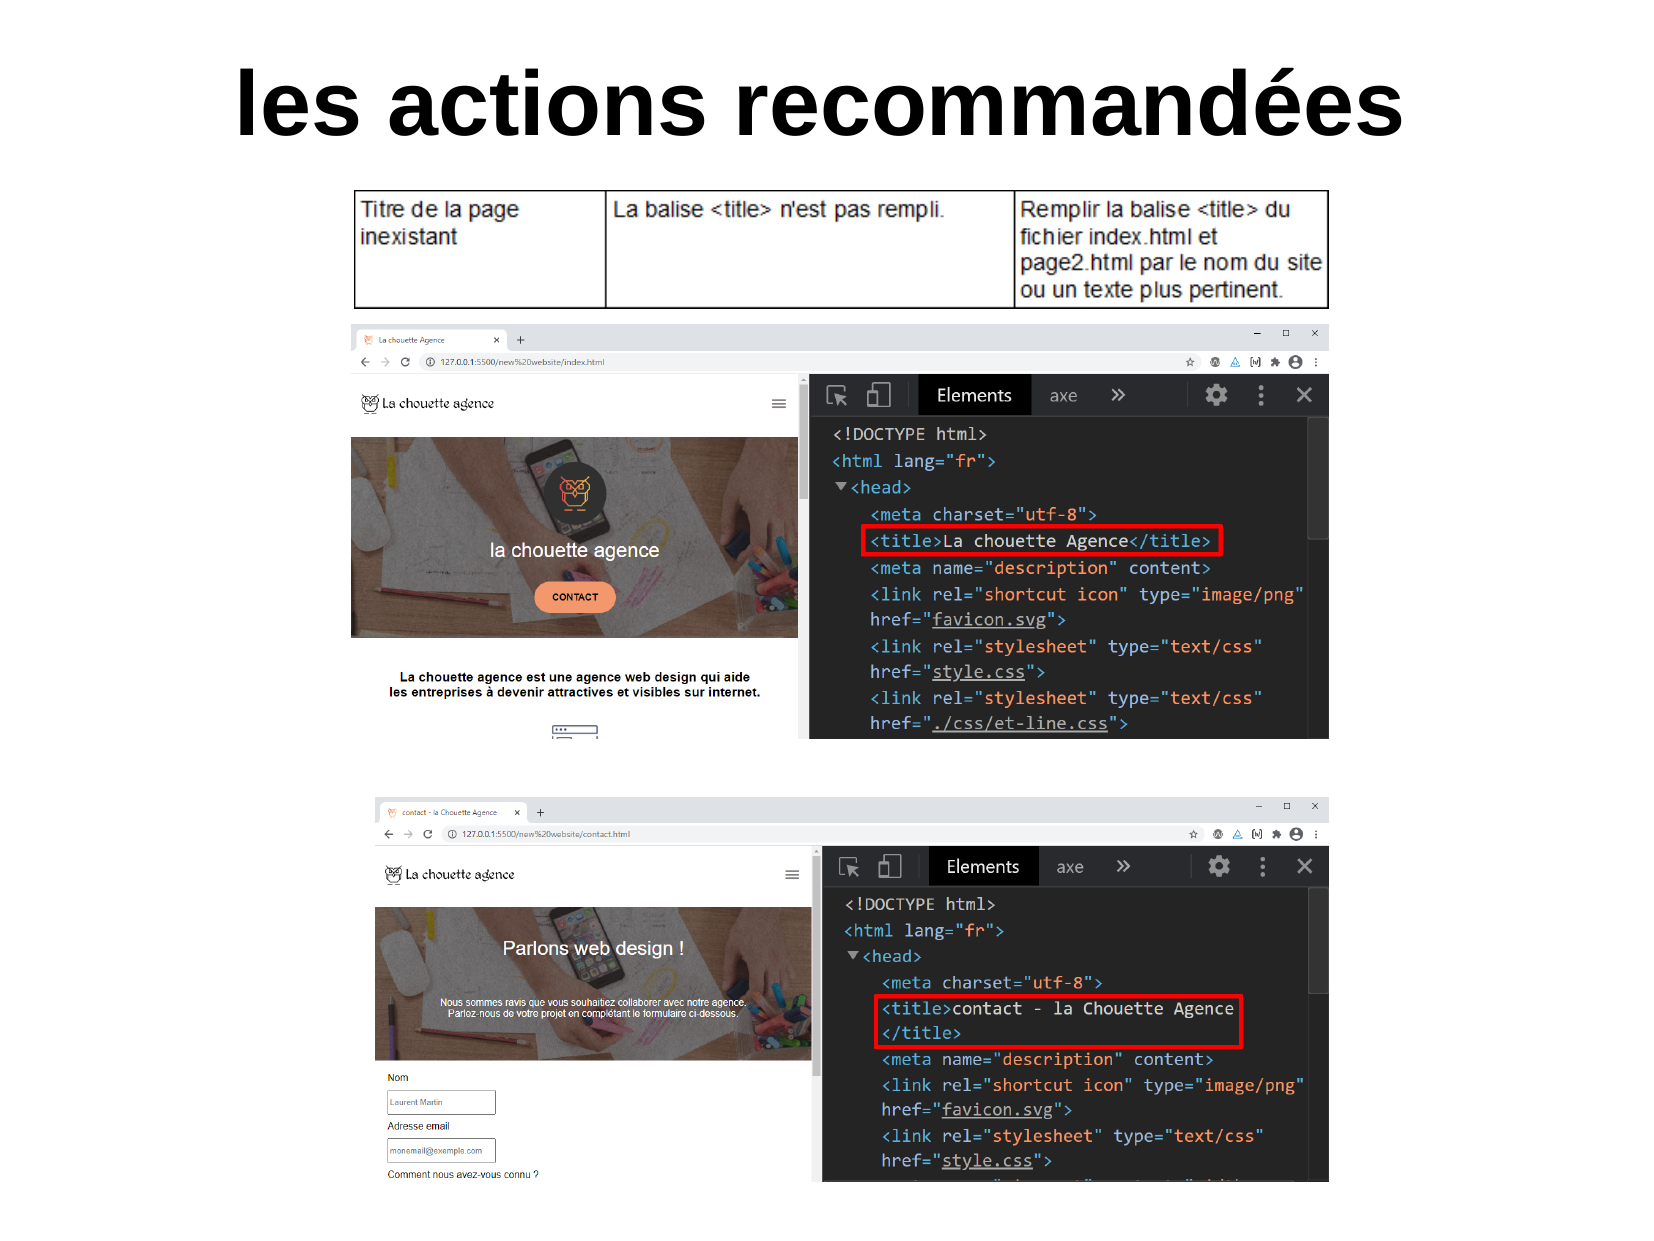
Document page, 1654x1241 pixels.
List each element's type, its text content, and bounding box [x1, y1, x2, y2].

picture [354, 190, 1329, 309]
picture [375, 797, 1329, 1182]
title les actions recommandées [76, 0, 1565, 208]
picture [351, 324, 1329, 739]
